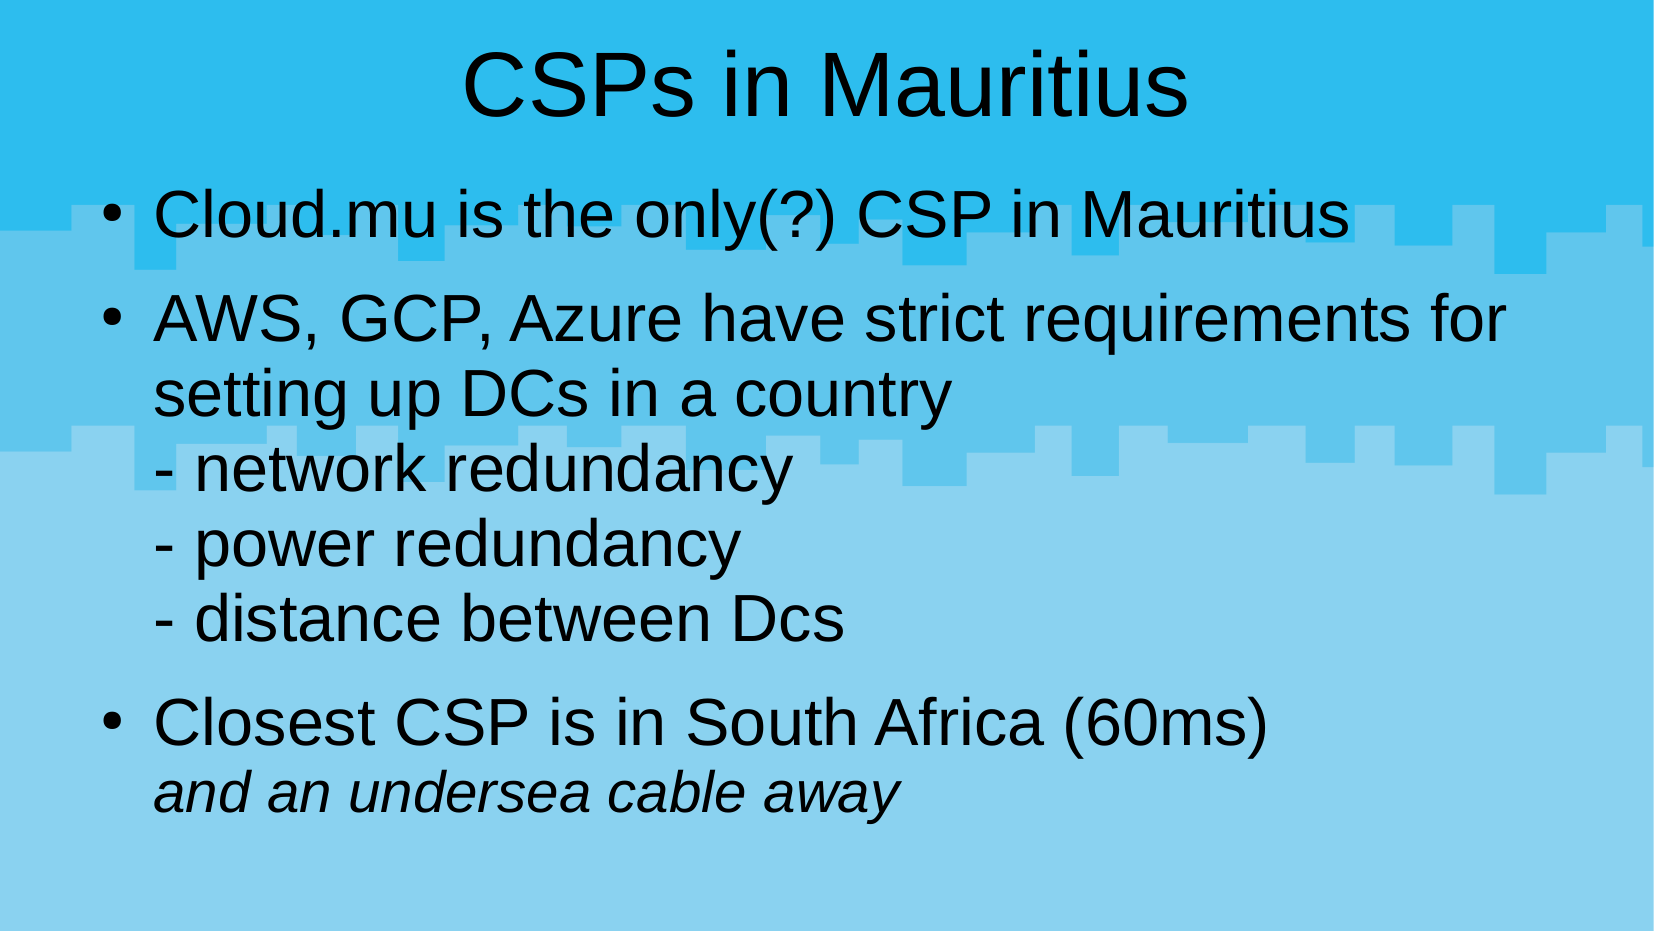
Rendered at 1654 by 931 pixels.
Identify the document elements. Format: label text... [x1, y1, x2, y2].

picture [0, 0, 1654, 931]
title CSPs in Mauritius [82, 7, 1571, 163]
list Cloud.mu is the only(?) CSP in Mauritius AWS, GCP, Azure have strict requirements for setting up DCs in a country - network redundancy - power redundancy - distance between Dcs Closest CSP is in South Africa (60ms) and an undersea cable away [82, 177, 1571, 916]
